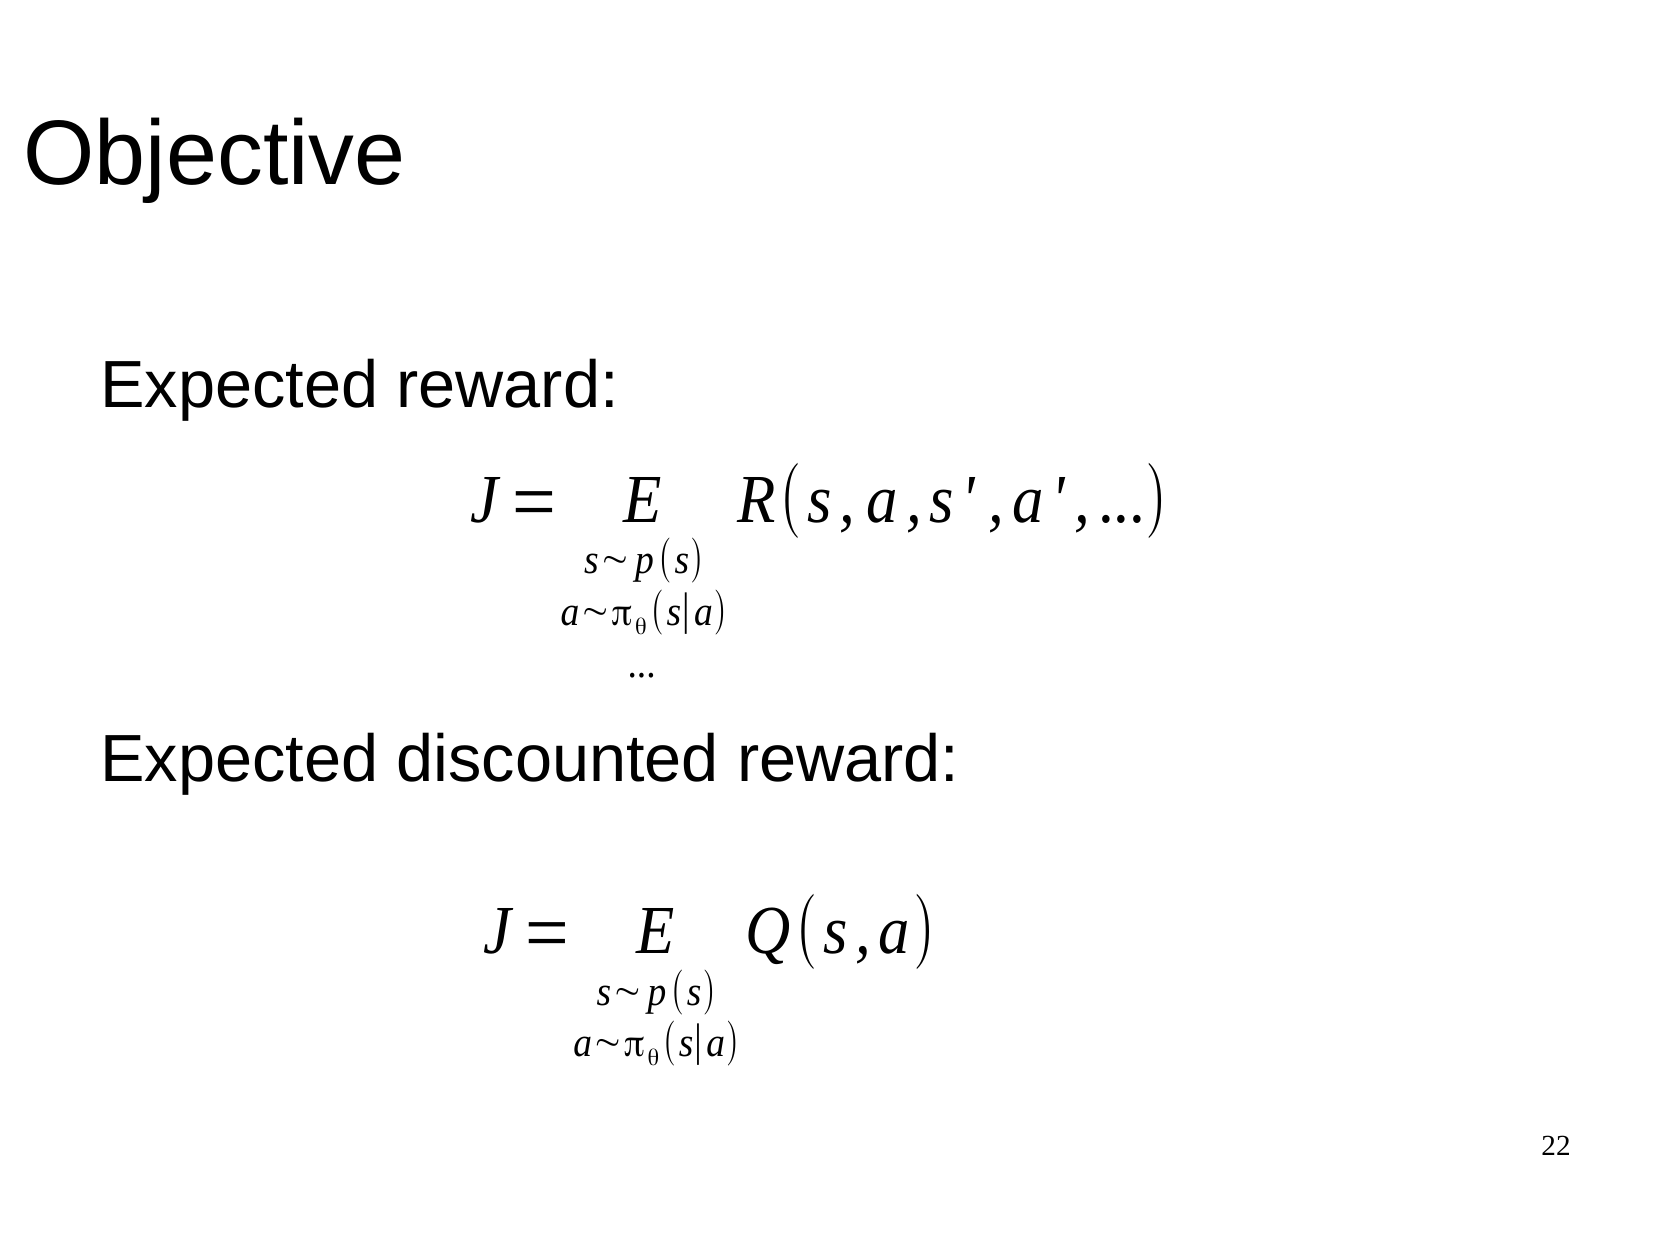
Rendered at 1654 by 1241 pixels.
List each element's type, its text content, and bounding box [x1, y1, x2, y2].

chart [454, 457, 1183, 686]
title Objective [23, 49, 1512, 257]
text_box Expected reward: Expected discounted reward: [64, 256, 1486, 1111]
chart [467, 889, 952, 1069]
